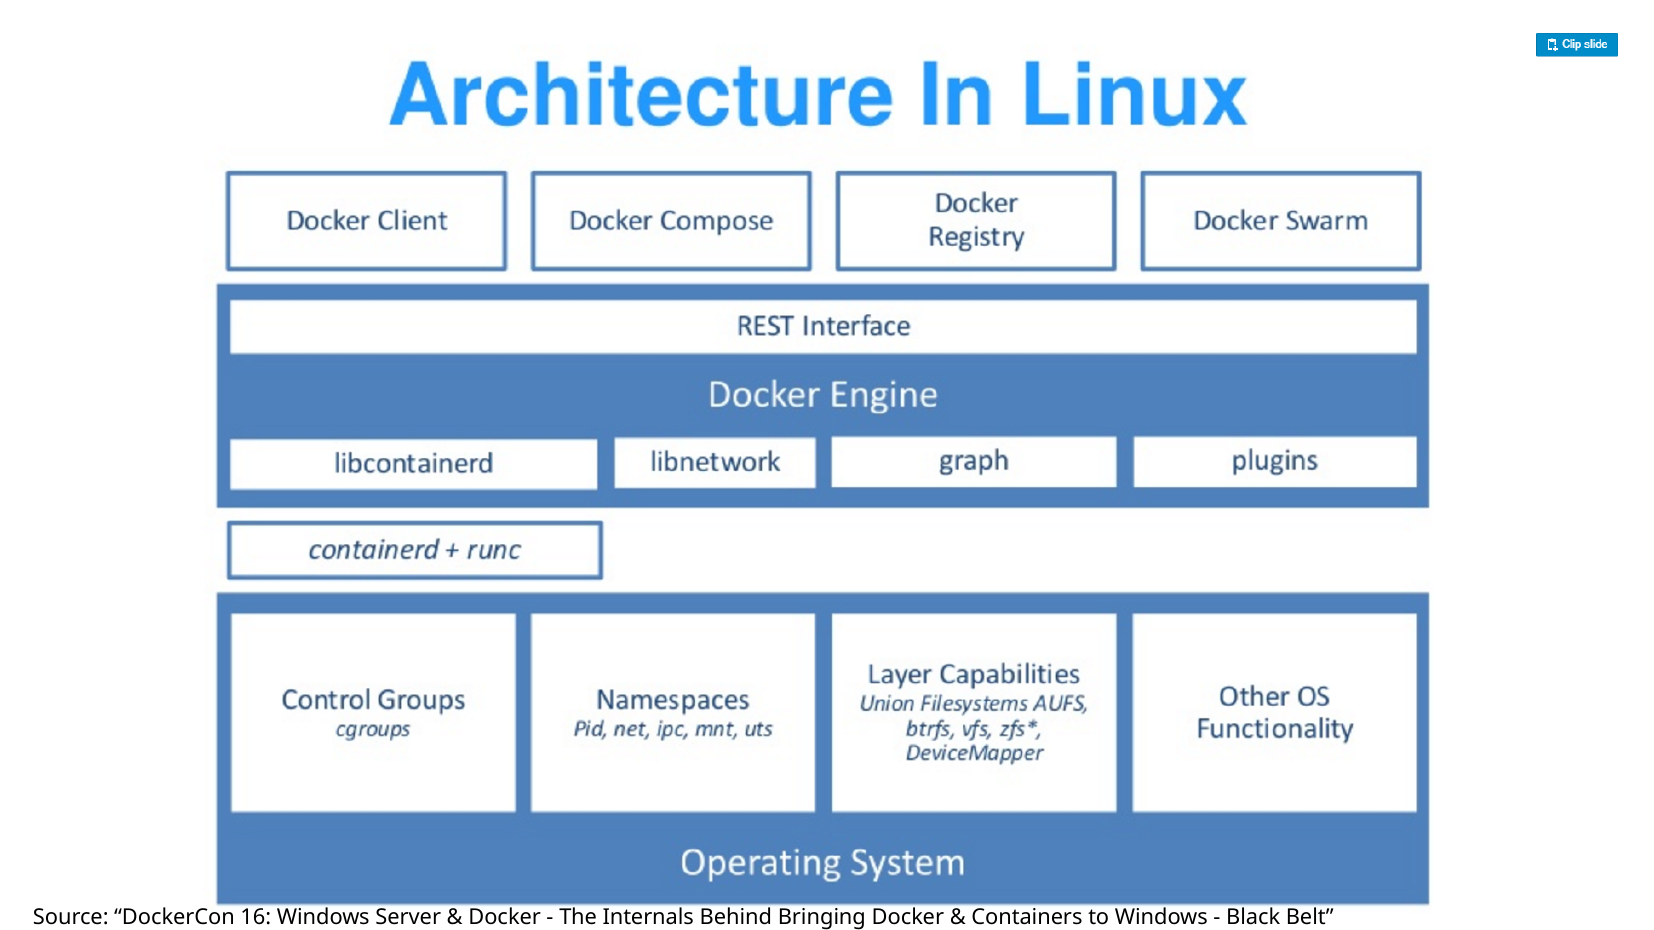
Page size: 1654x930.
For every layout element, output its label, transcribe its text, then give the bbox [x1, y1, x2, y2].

picture [0, 0, 1635, 913]
text_box Source: “DockerCon 16: Windows Server & Docker - The Internals Behind Bringing Docker & Containers to Windows - Black Belt” [18, 895, 1635, 930]
